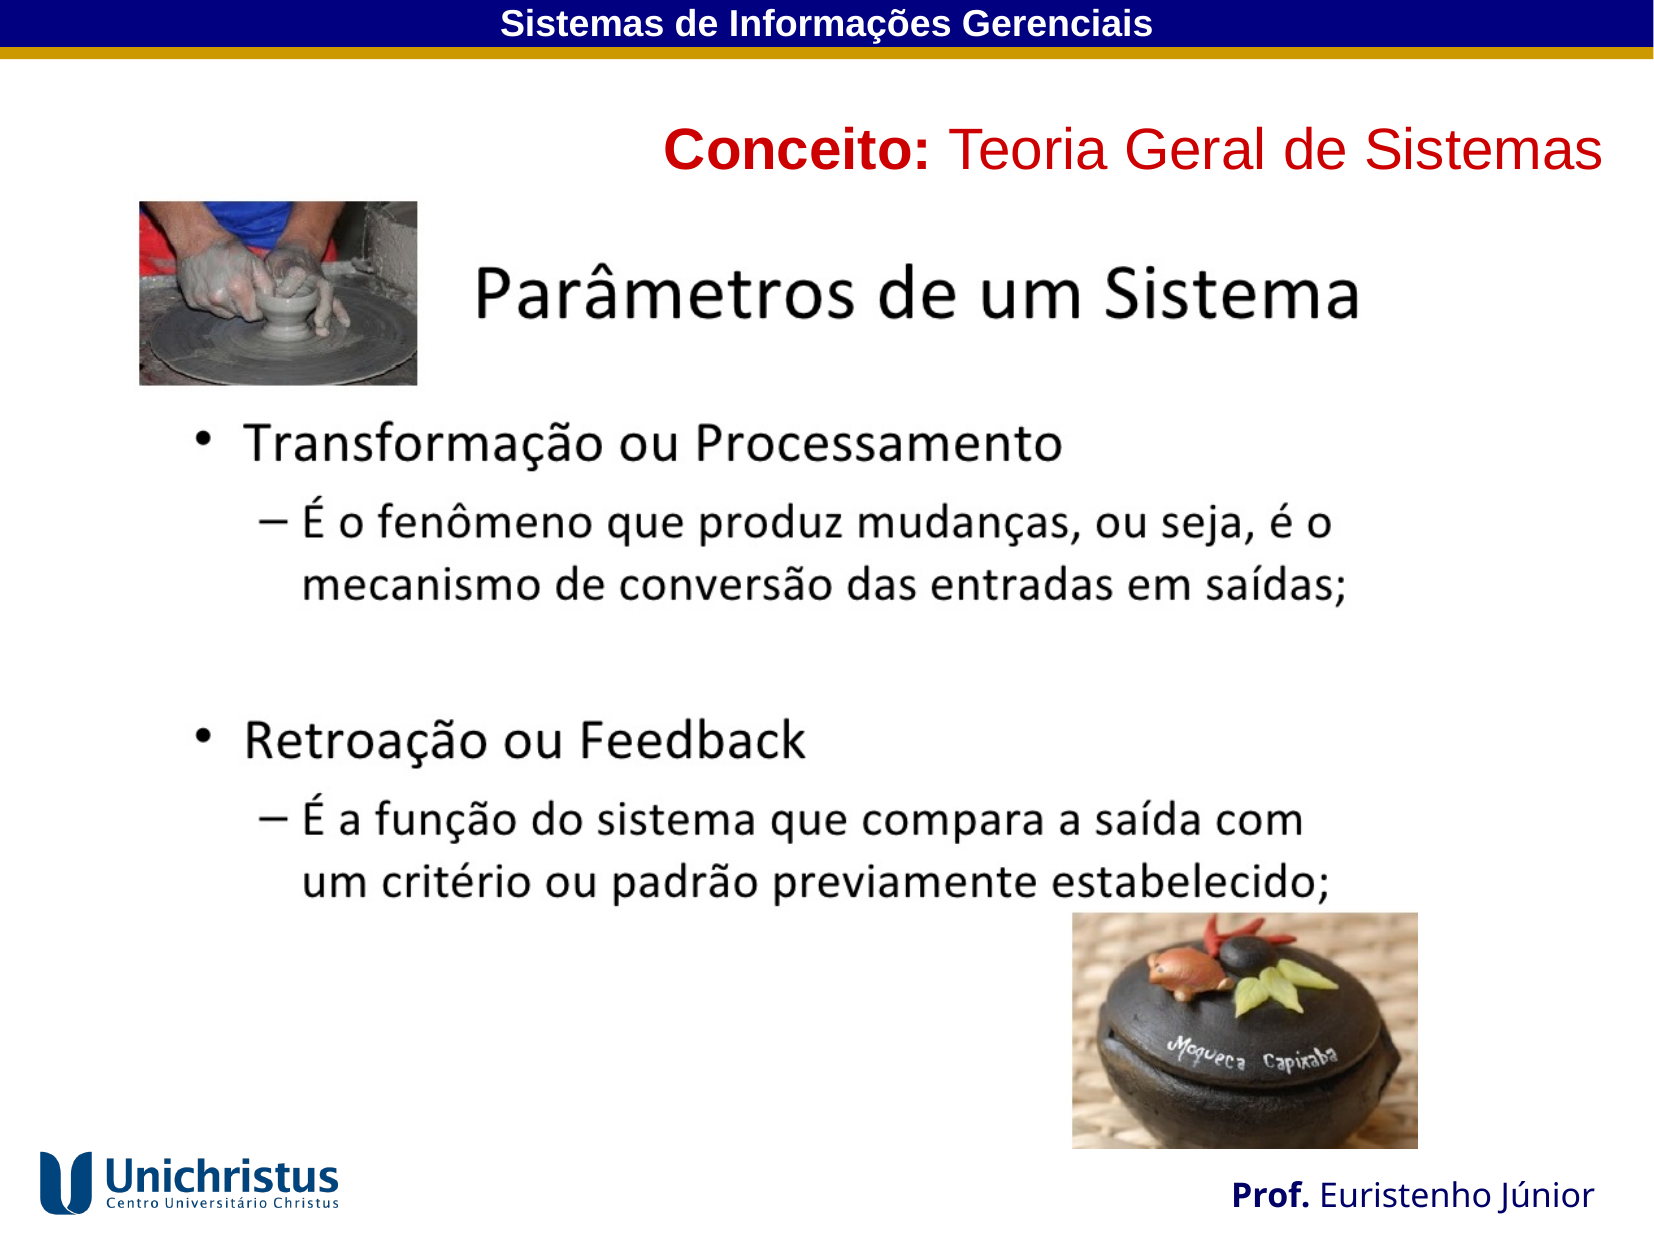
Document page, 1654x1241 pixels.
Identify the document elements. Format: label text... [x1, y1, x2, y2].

text_box Sistemas de Informações Gerenciais [0, 0, 1654, 47]
text_box [0, 47, 1654, 60]
text_box Conceito: Teoria Geral de Sistemas [649, 109, 1654, 189]
text_box Prof. Euristenho Júnior [1216, 1163, 1654, 1224]
picture [35, 191, 1418, 1217]
